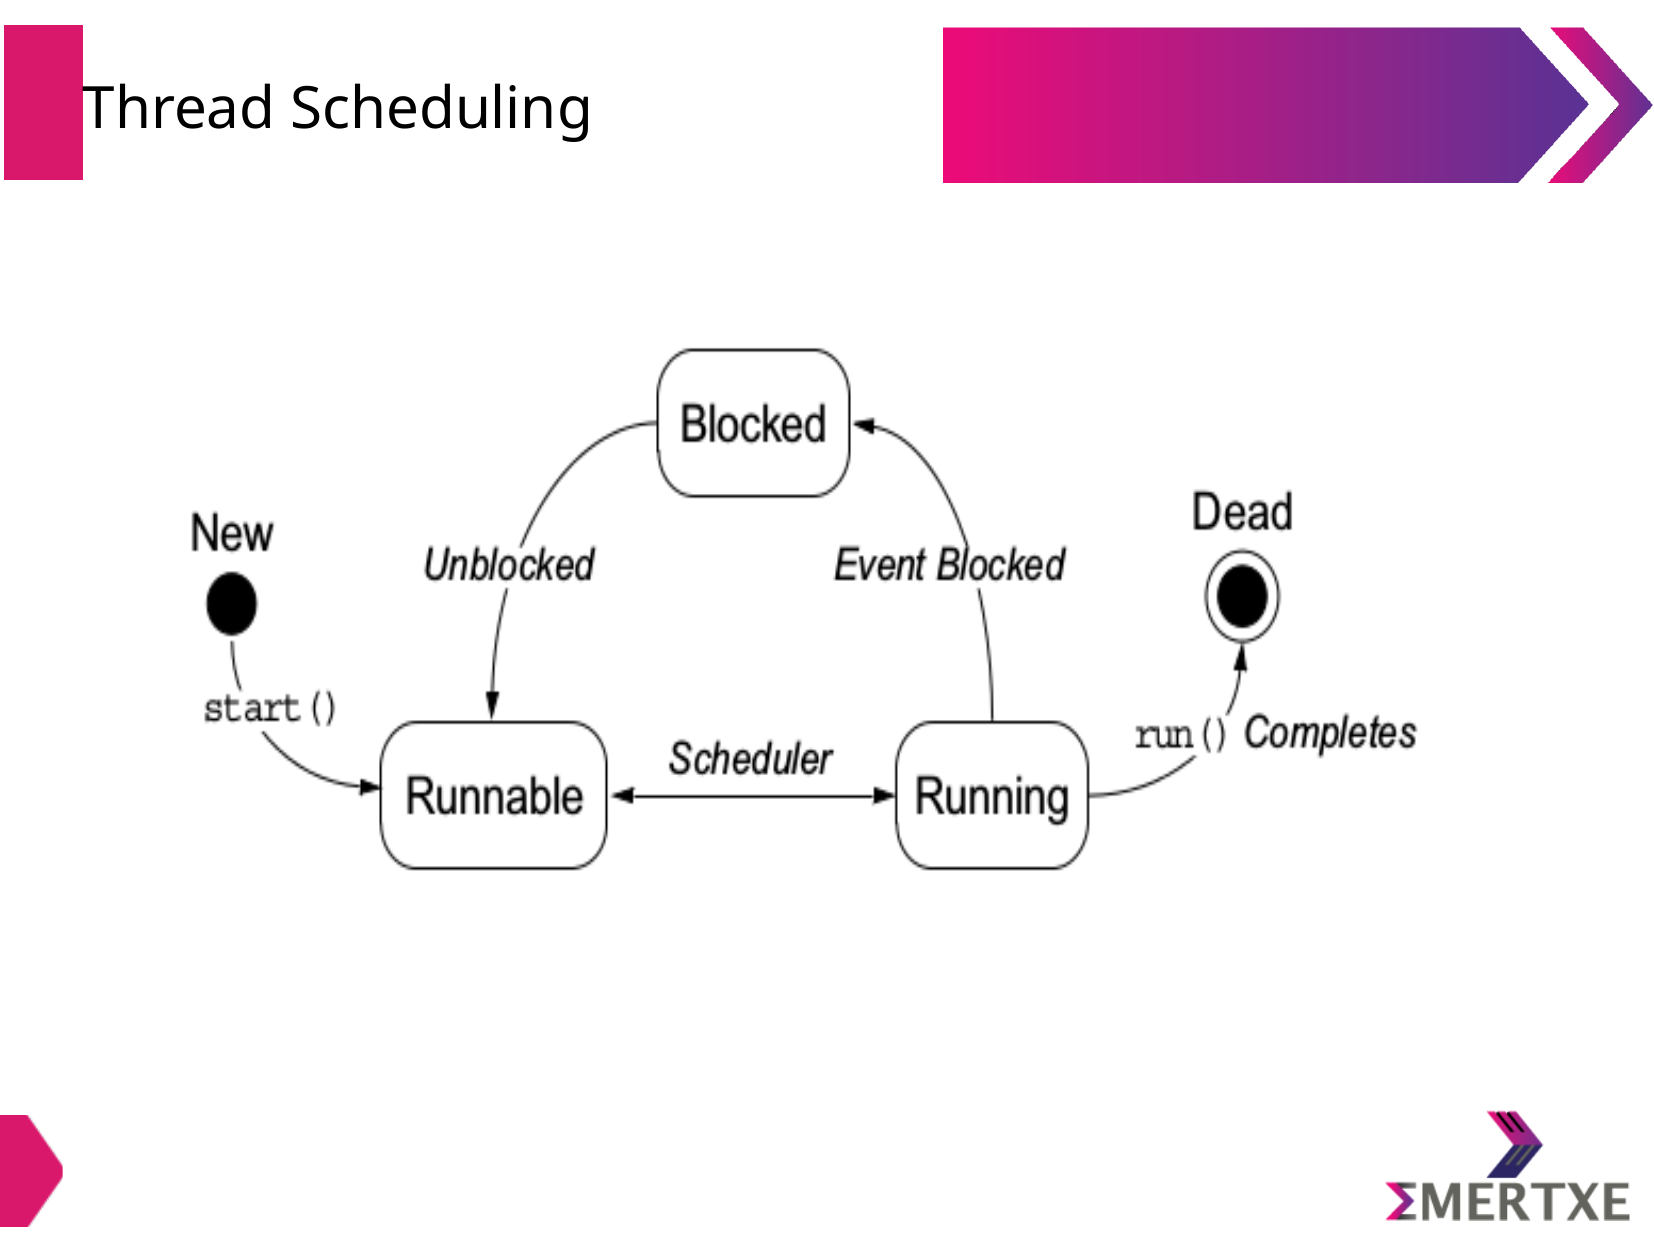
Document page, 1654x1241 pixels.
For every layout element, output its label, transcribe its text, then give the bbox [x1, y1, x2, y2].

picture [1385, 1107, 1631, 1221]
picture [1571, 27, 1653, 183]
picture [150, 299, 1486, 946]
title Thread Scheduling [82, 2, 1571, 210]
